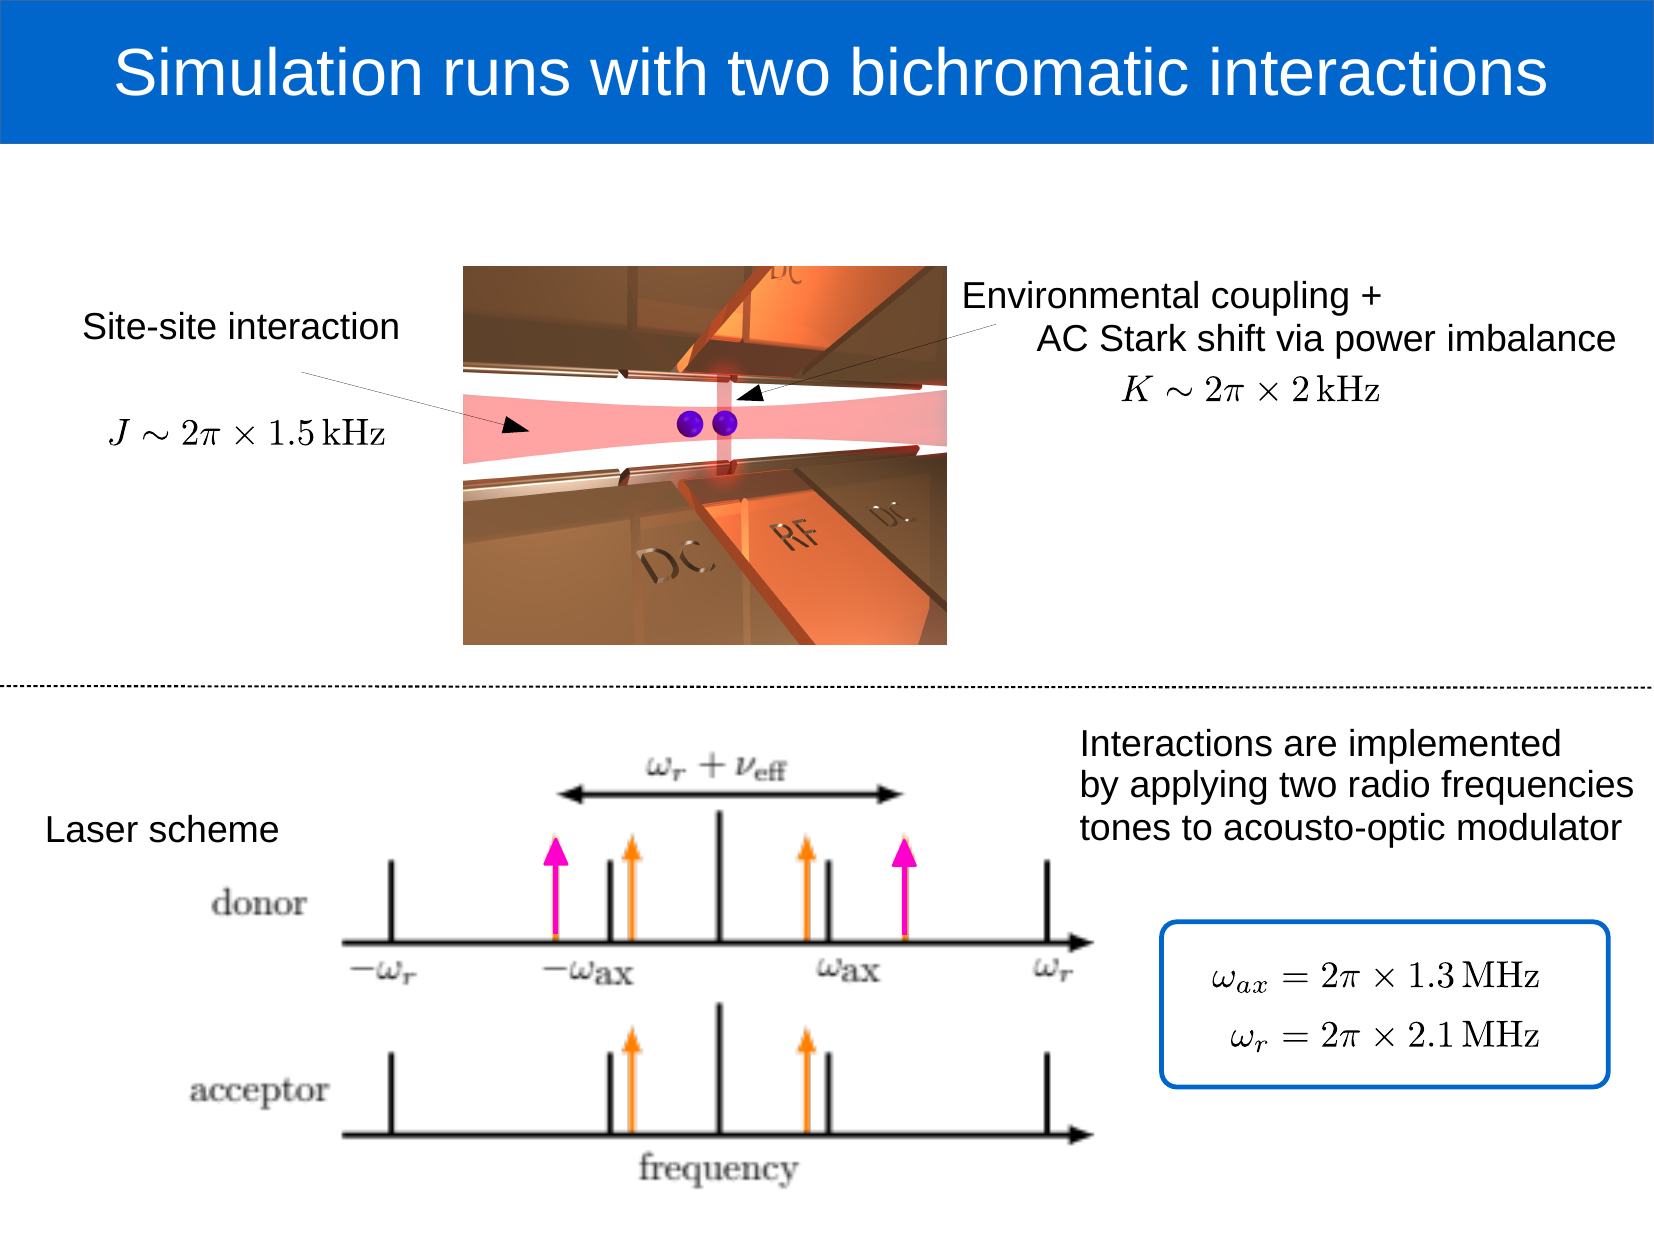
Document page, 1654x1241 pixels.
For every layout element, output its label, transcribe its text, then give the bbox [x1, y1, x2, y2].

text_box Laser scheme [29, 801, 383, 884]
text_box [106, 418, 386, 448]
title Simulation runs with two bichromatic interactions [0, 2, 1654, 144]
picture [463, 266, 947, 645]
text_box [1120, 375, 1381, 405]
text_box Site-site interaction [67, 298, 421, 382]
text_box Environmental coupling + AC Stark shift via power imbalance [946, 267, 1654, 367]
text_box [1212, 961, 1541, 993]
text_box [1230, 1020, 1541, 1053]
text_box Interactions are implemented by applying two radio frequencies tones to acousto-optic modulator [1064, 714, 1650, 856]
picture [178, 741, 1095, 1198]
